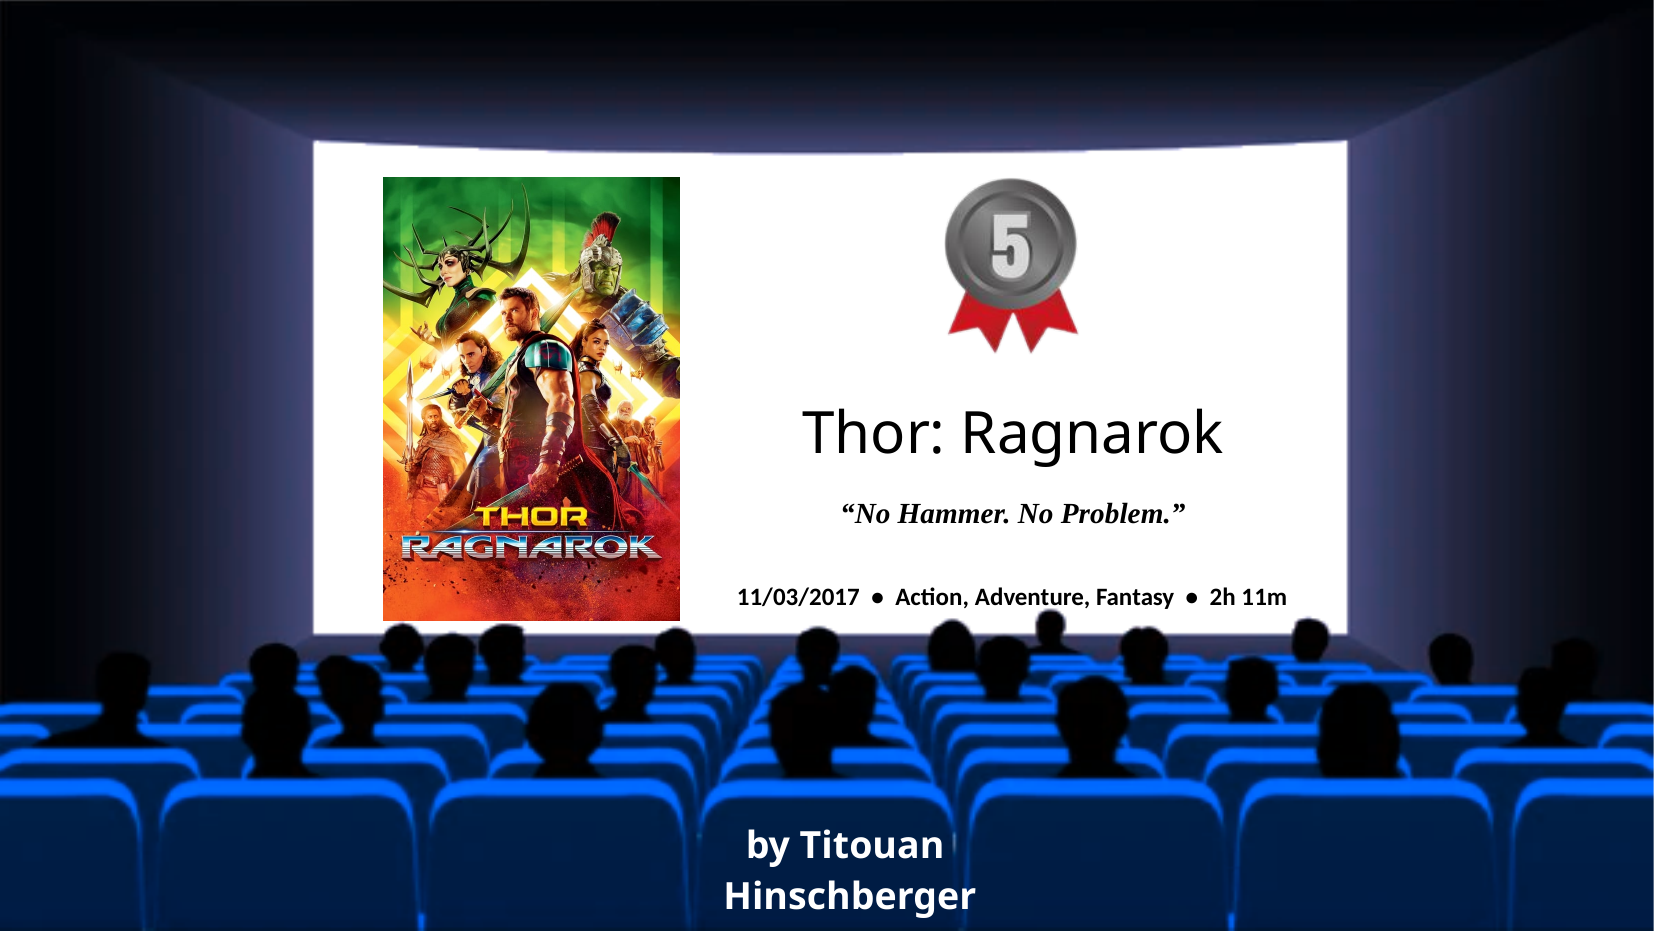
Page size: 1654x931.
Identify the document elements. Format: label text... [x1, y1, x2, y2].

text_box 11/03/2017 • Action, Adventure, Fantasy • 2h 11m [680, 578, 1347, 619]
text_box “No Hammer. No Problem.” [685, 490, 1341, 538]
picture [0, 0, 1654, 931]
text_box Thor: Ragnarok [685, 383, 1341, 470]
